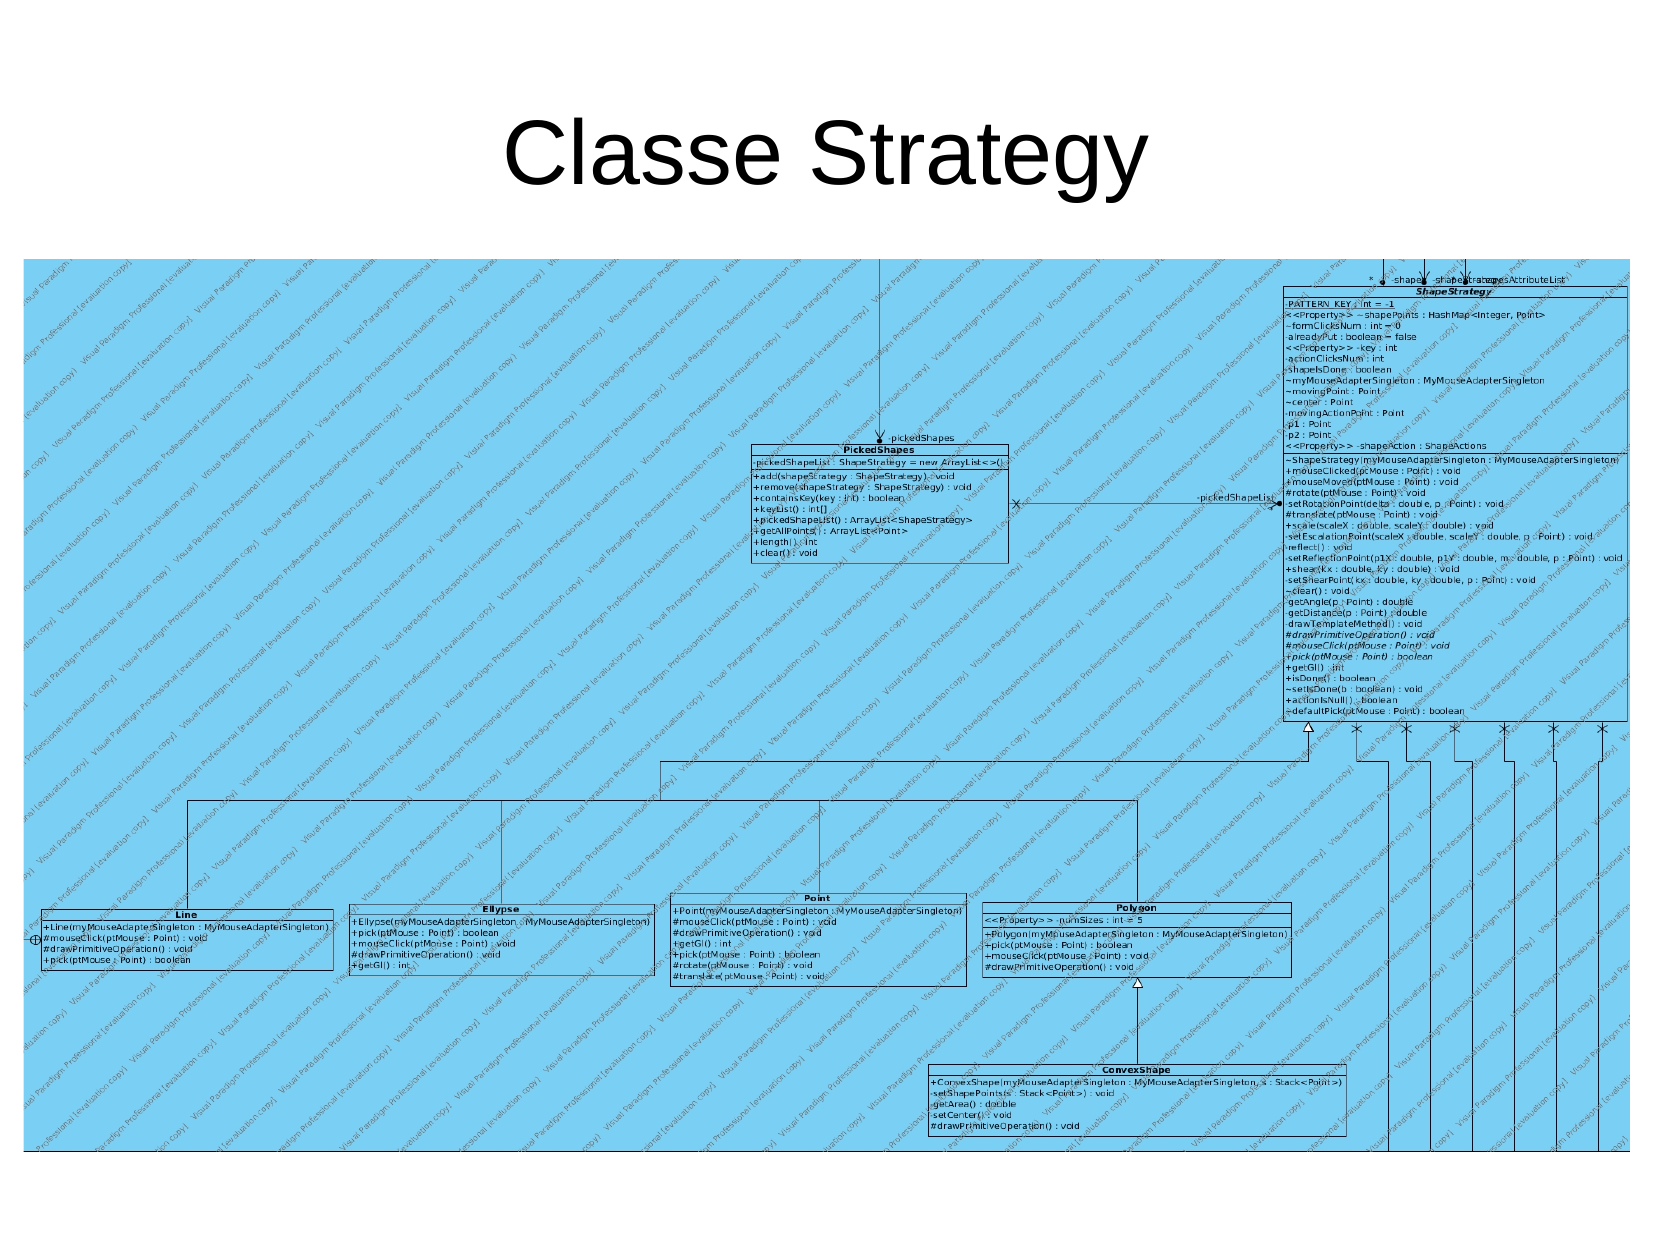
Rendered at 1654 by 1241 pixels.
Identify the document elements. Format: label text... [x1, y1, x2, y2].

picture [23, 259, 1630, 1152]
title Classe Strategy [82, 49, 1571, 257]
